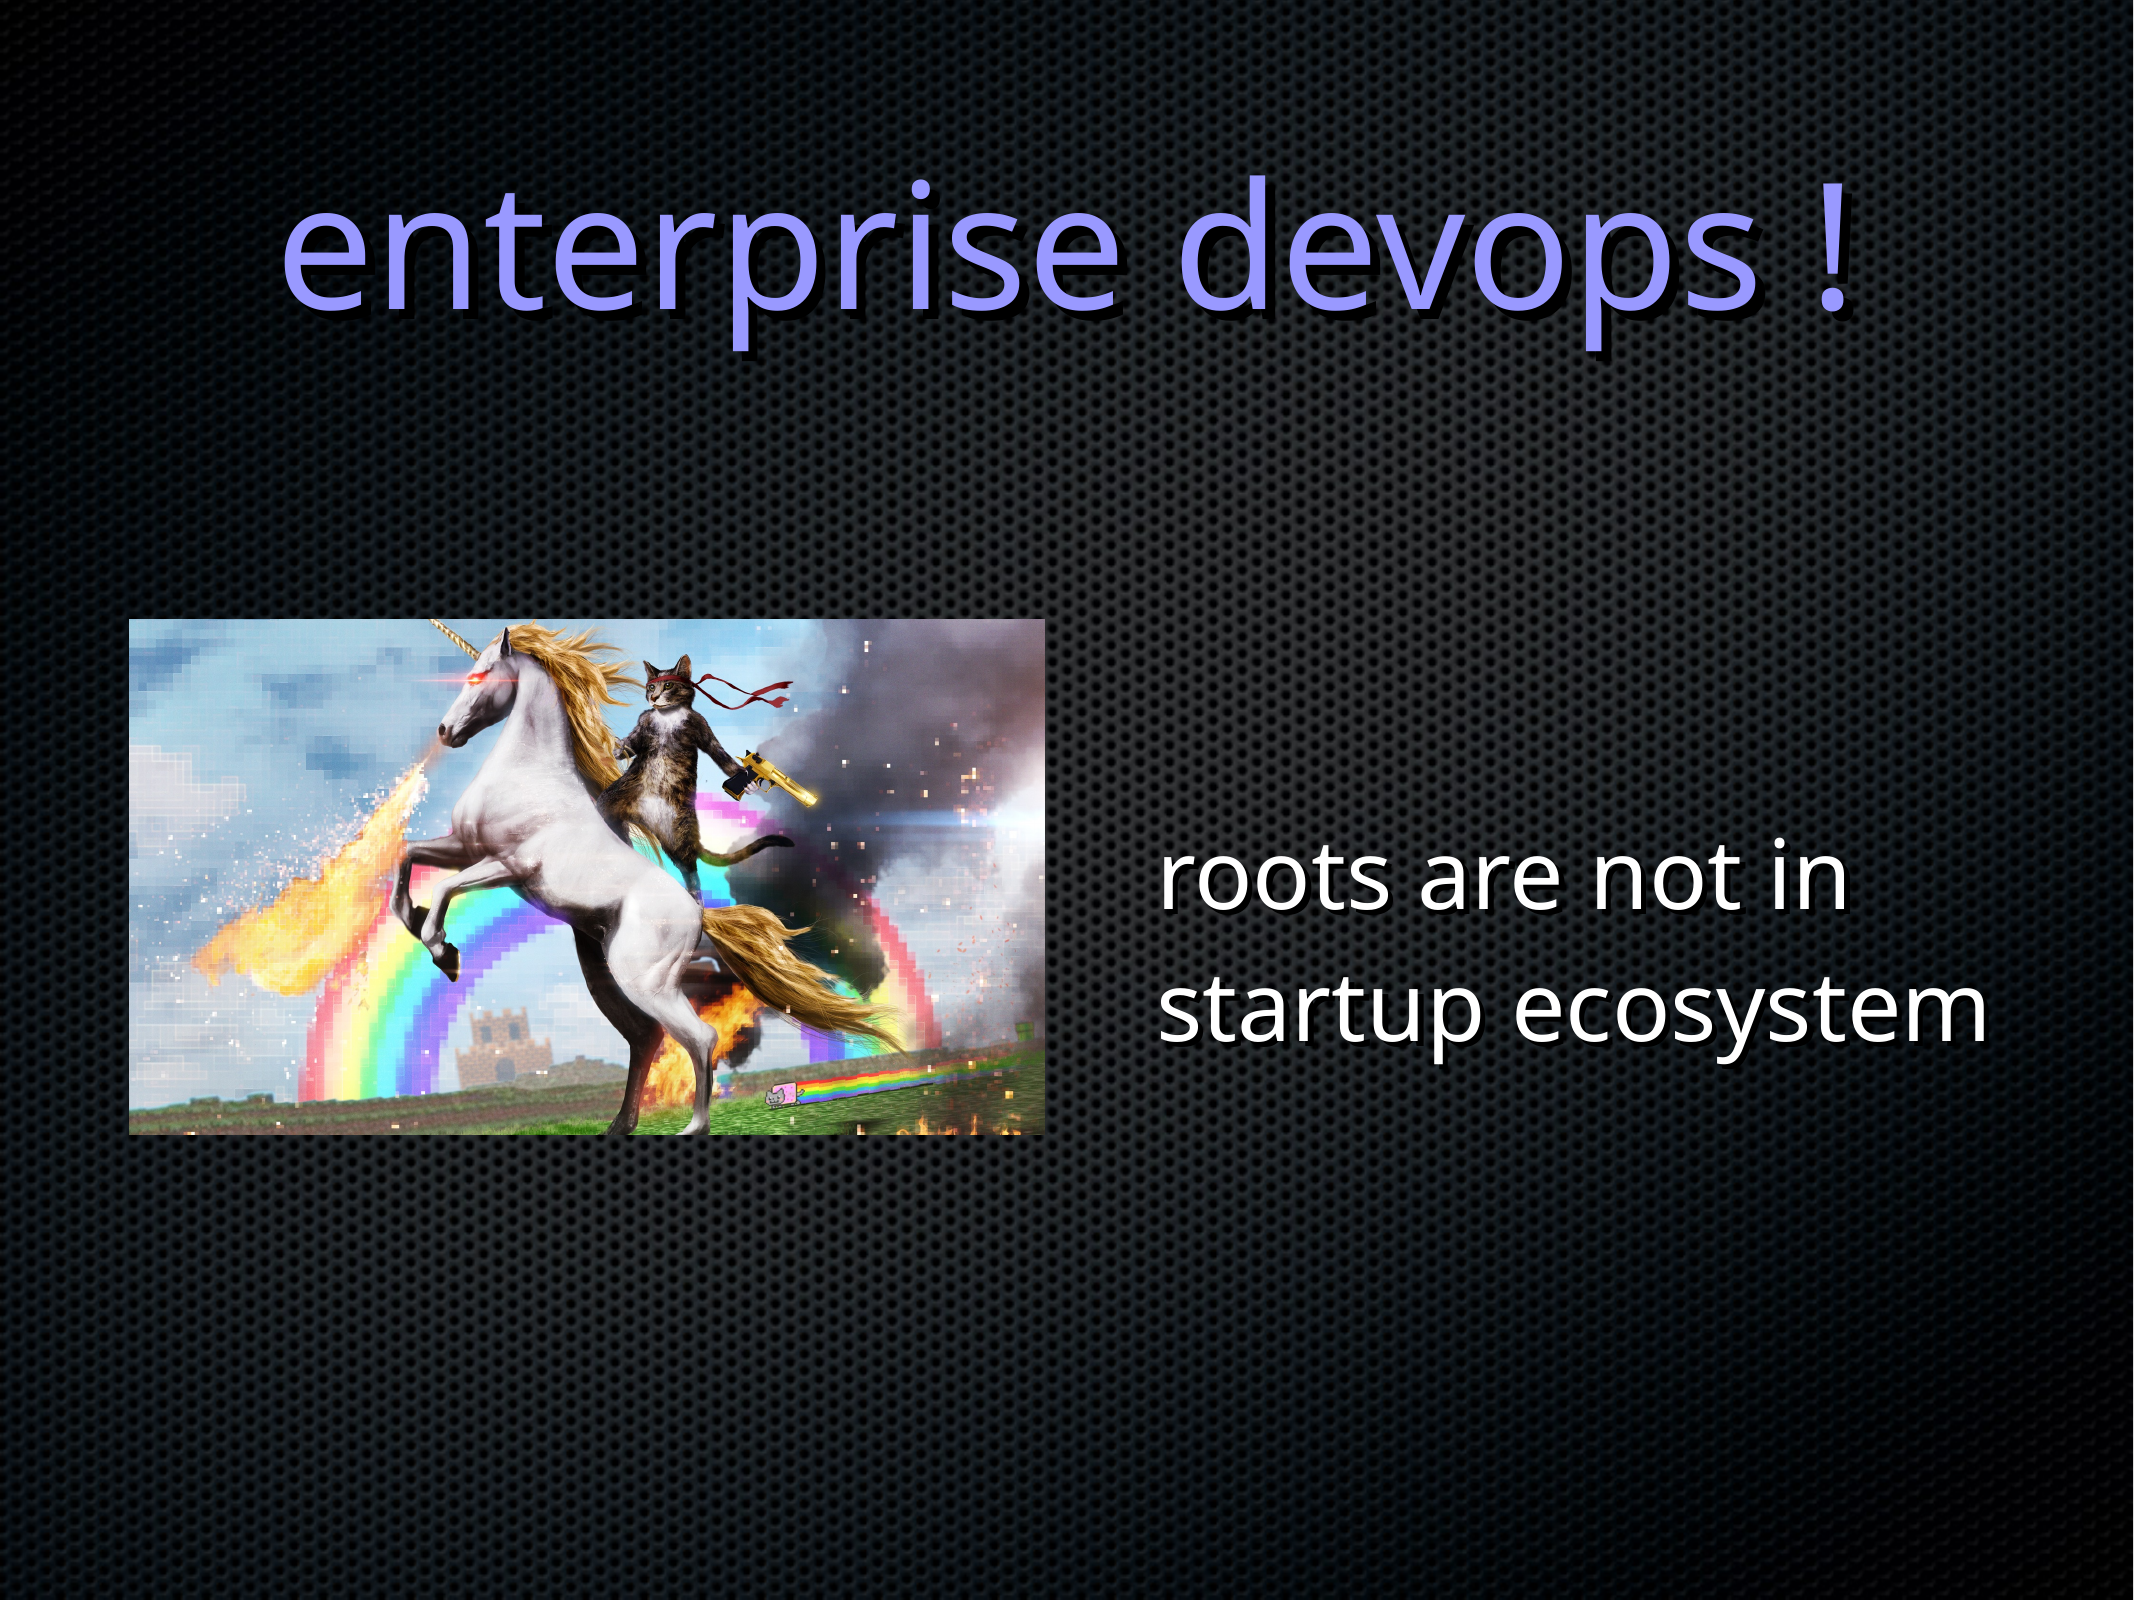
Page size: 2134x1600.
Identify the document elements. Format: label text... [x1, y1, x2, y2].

list roots are not in startup ecosystem [1089, 413, 2005, 1342]
title enterprise devops ! [129, 41, 2005, 442]
picture [0, 0, 2134, 1600]
